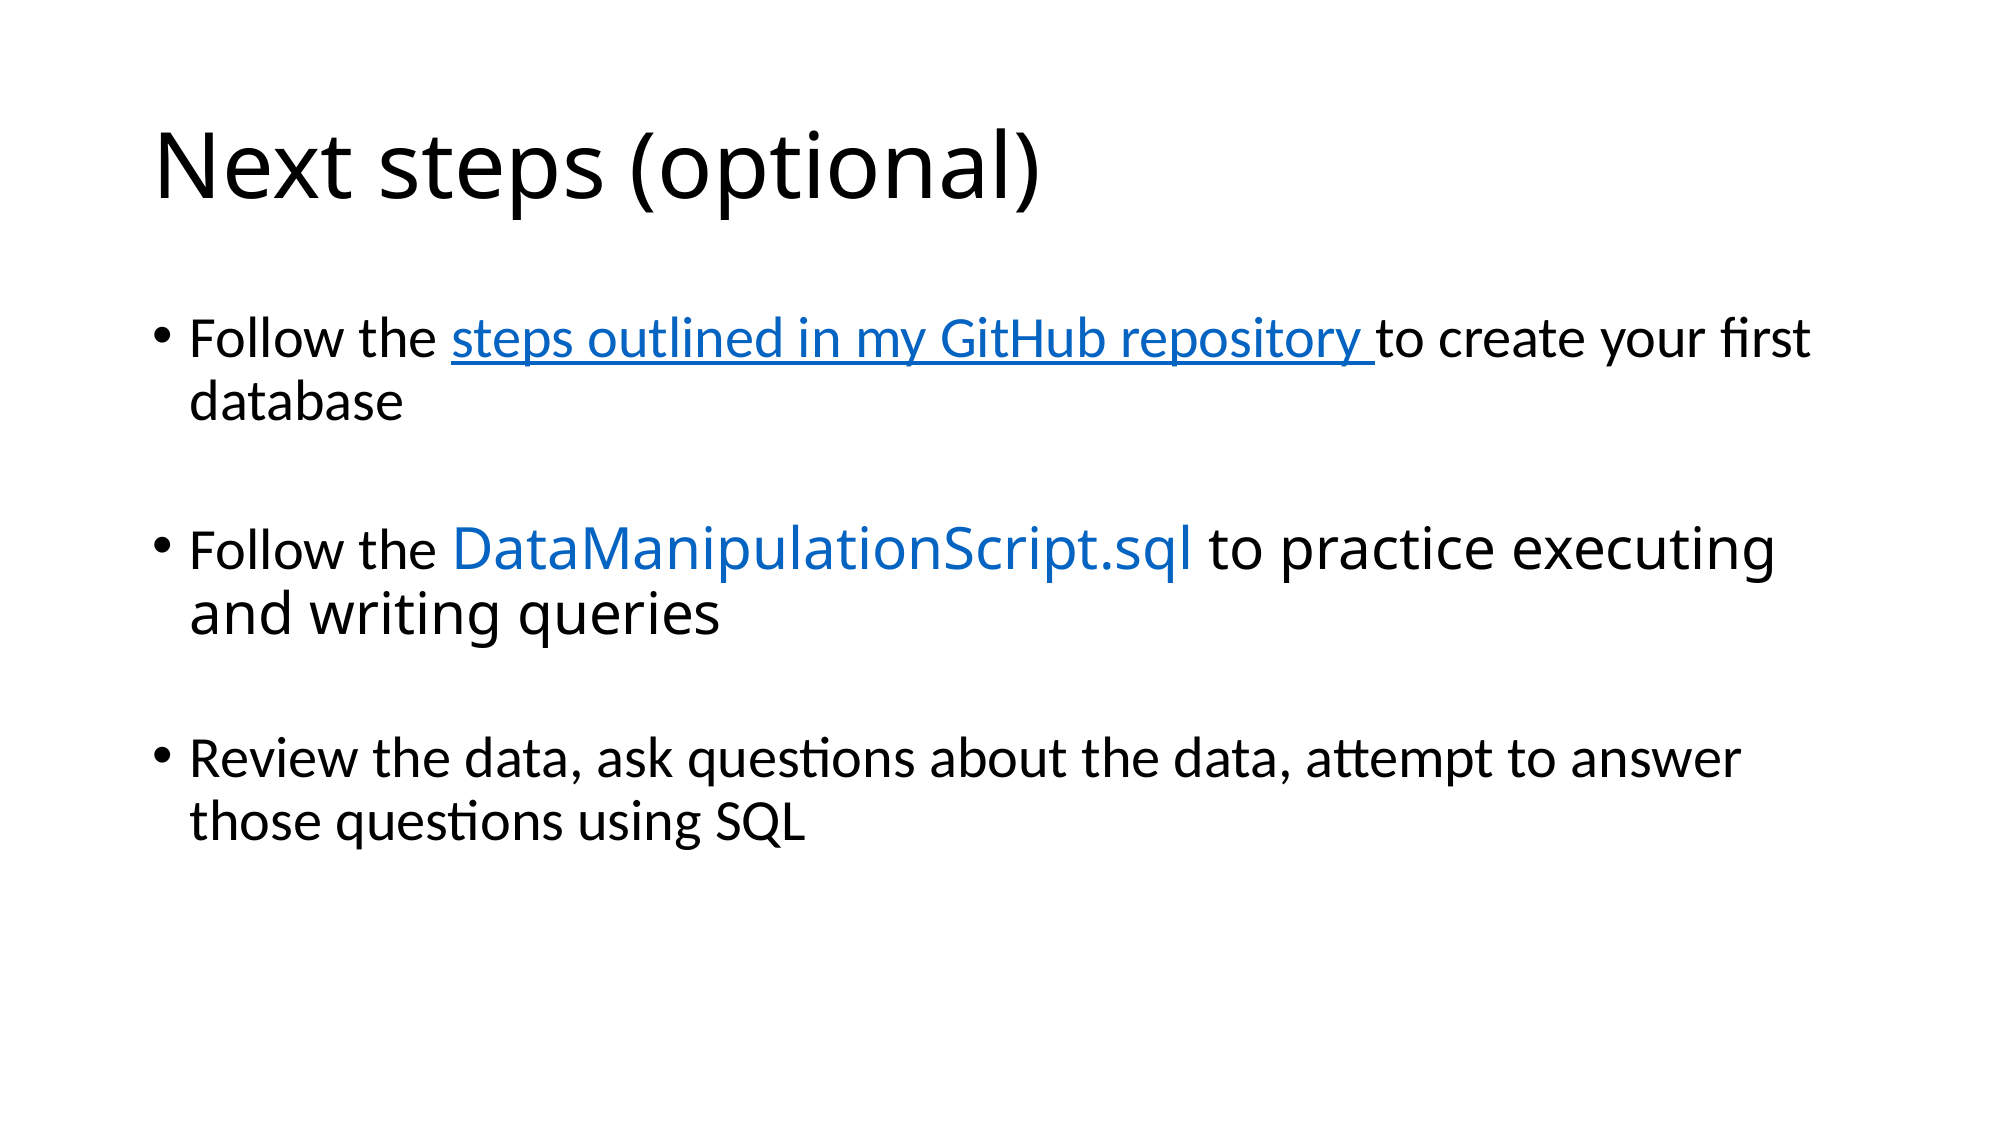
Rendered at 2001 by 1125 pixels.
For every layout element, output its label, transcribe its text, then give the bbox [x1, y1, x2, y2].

list Follow the steps outlined in my GitHub repository to create your first database Follow the DataManipulationScript.sql to practice executing and writing queries Review the data, ask questions about the data, attempt to answer those questions using SQL [137, 299, 1863, 1014]
title Next steps (optional) [137, 59, 1863, 278]
